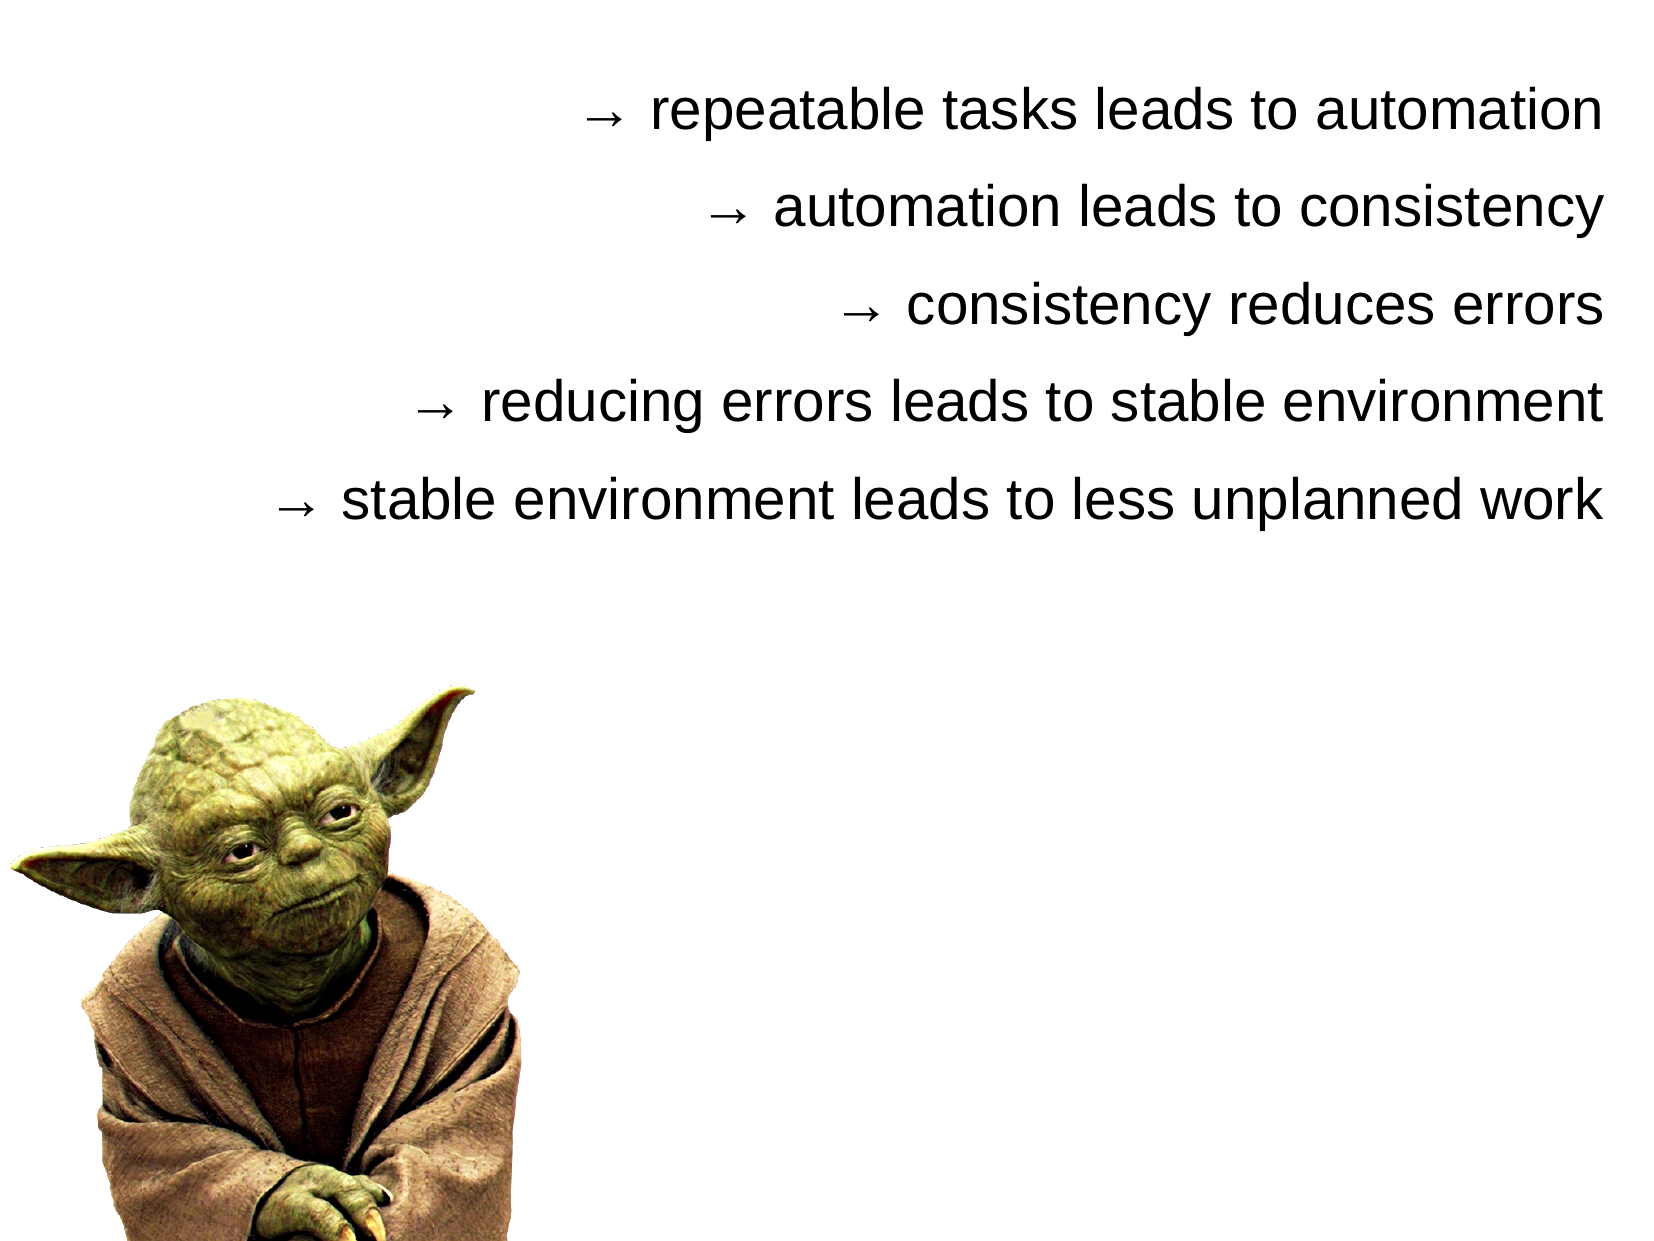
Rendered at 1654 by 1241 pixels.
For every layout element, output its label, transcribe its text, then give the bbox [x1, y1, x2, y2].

picture [0, 616, 709, 1241]
subtitle → repeatable tasks leads to automation → automation leads to consistency → consistency reduces errors → reducing errors leads to stable environment → stable environment leads to less unplanned work [117, 0, 1606, 817]
